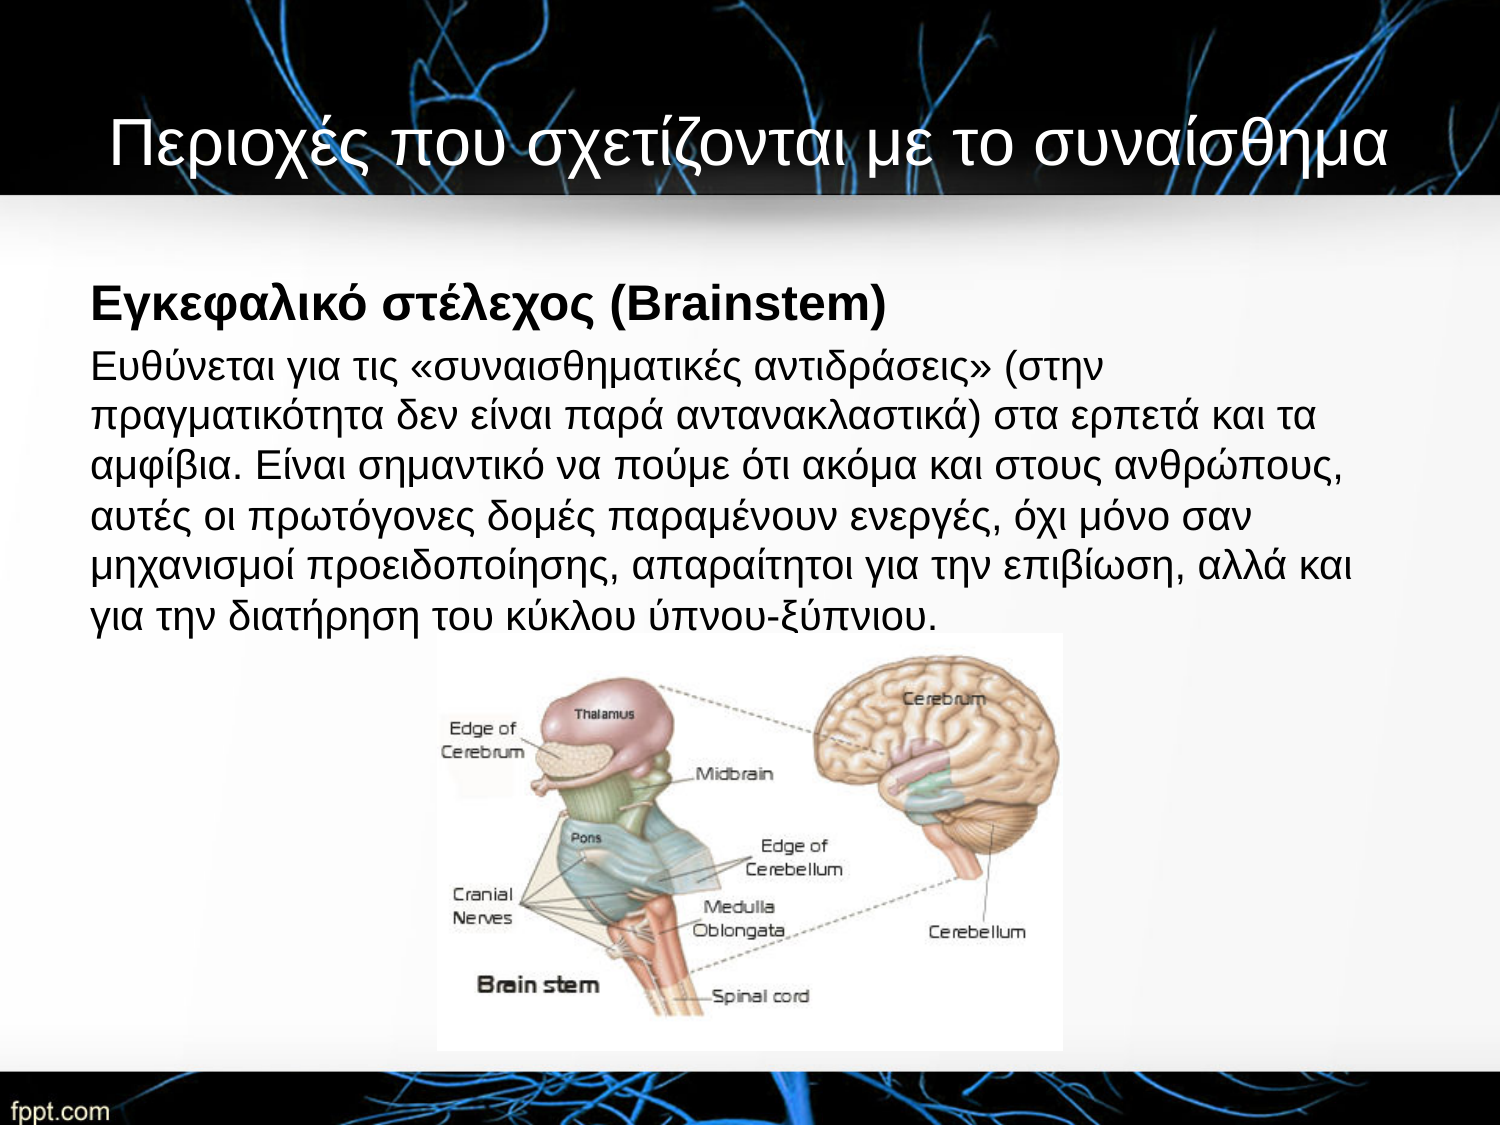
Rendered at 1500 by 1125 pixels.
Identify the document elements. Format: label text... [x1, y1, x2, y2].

picture [0, 0, 1500, 1125]
list Εγκεφαλικό στέλεχος (Brainstem) Ευθύνεται για τις «συναισθηματικές αντιδράσεις» (στην πραγματικότητα δεν είναι παρά αντανακλαστικά) στα ερπετά και τα αμφίβια. Είναι σημαντικό να πούμε ότι ακόμα και στους ανθρώπους, αυτές οι πρωτόγονες δομές παραμένουν ενεργές, όχι μόνο σαν μηχανισμοί προειδοποίησης, απαραίτητοι για την επιβίωση, αλλά και για την διατήρηση του κύκλου ύπνου-ξύπνιου. [75, 262, 1425, 1005]
title Περιοχές που σχετίζονται με το συναίσθημα [75, 45, 1425, 233]
